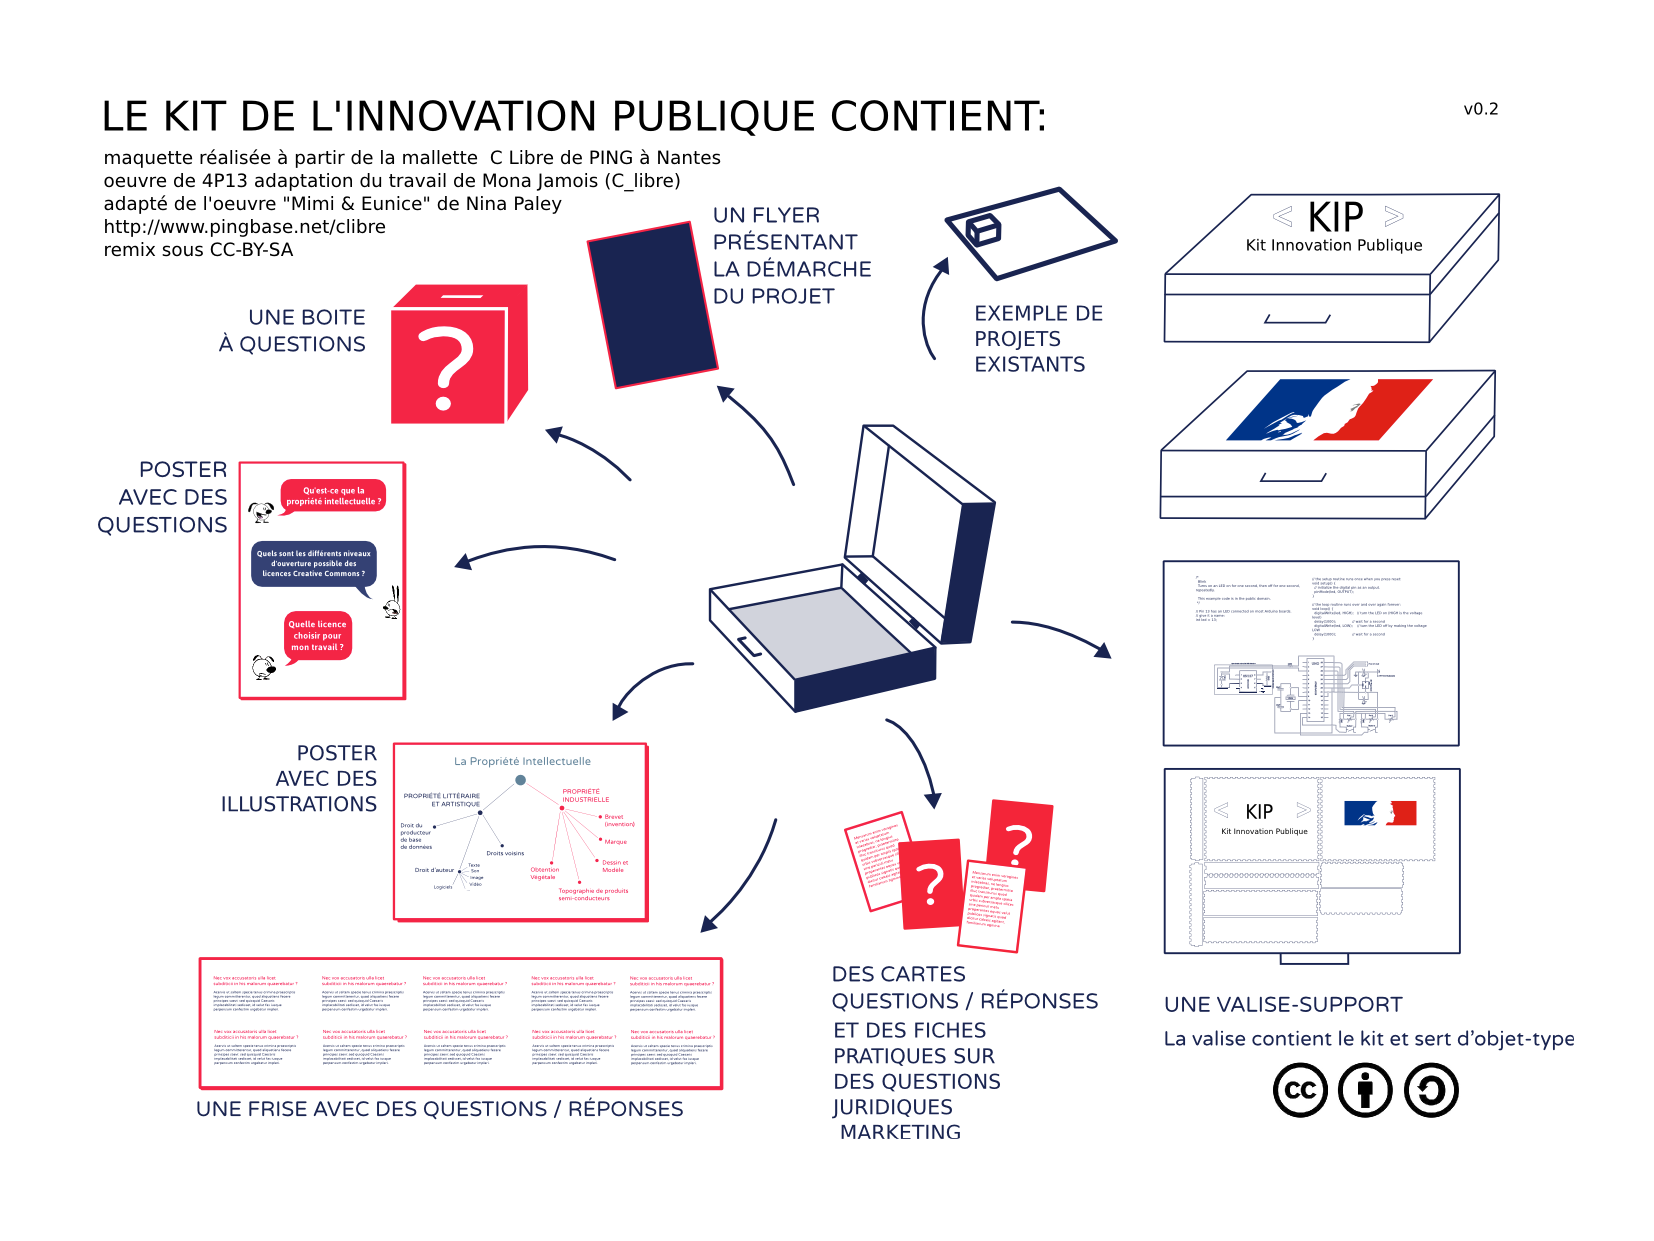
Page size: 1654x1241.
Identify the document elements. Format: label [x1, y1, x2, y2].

picture [98, 100, 1574, 1139]
